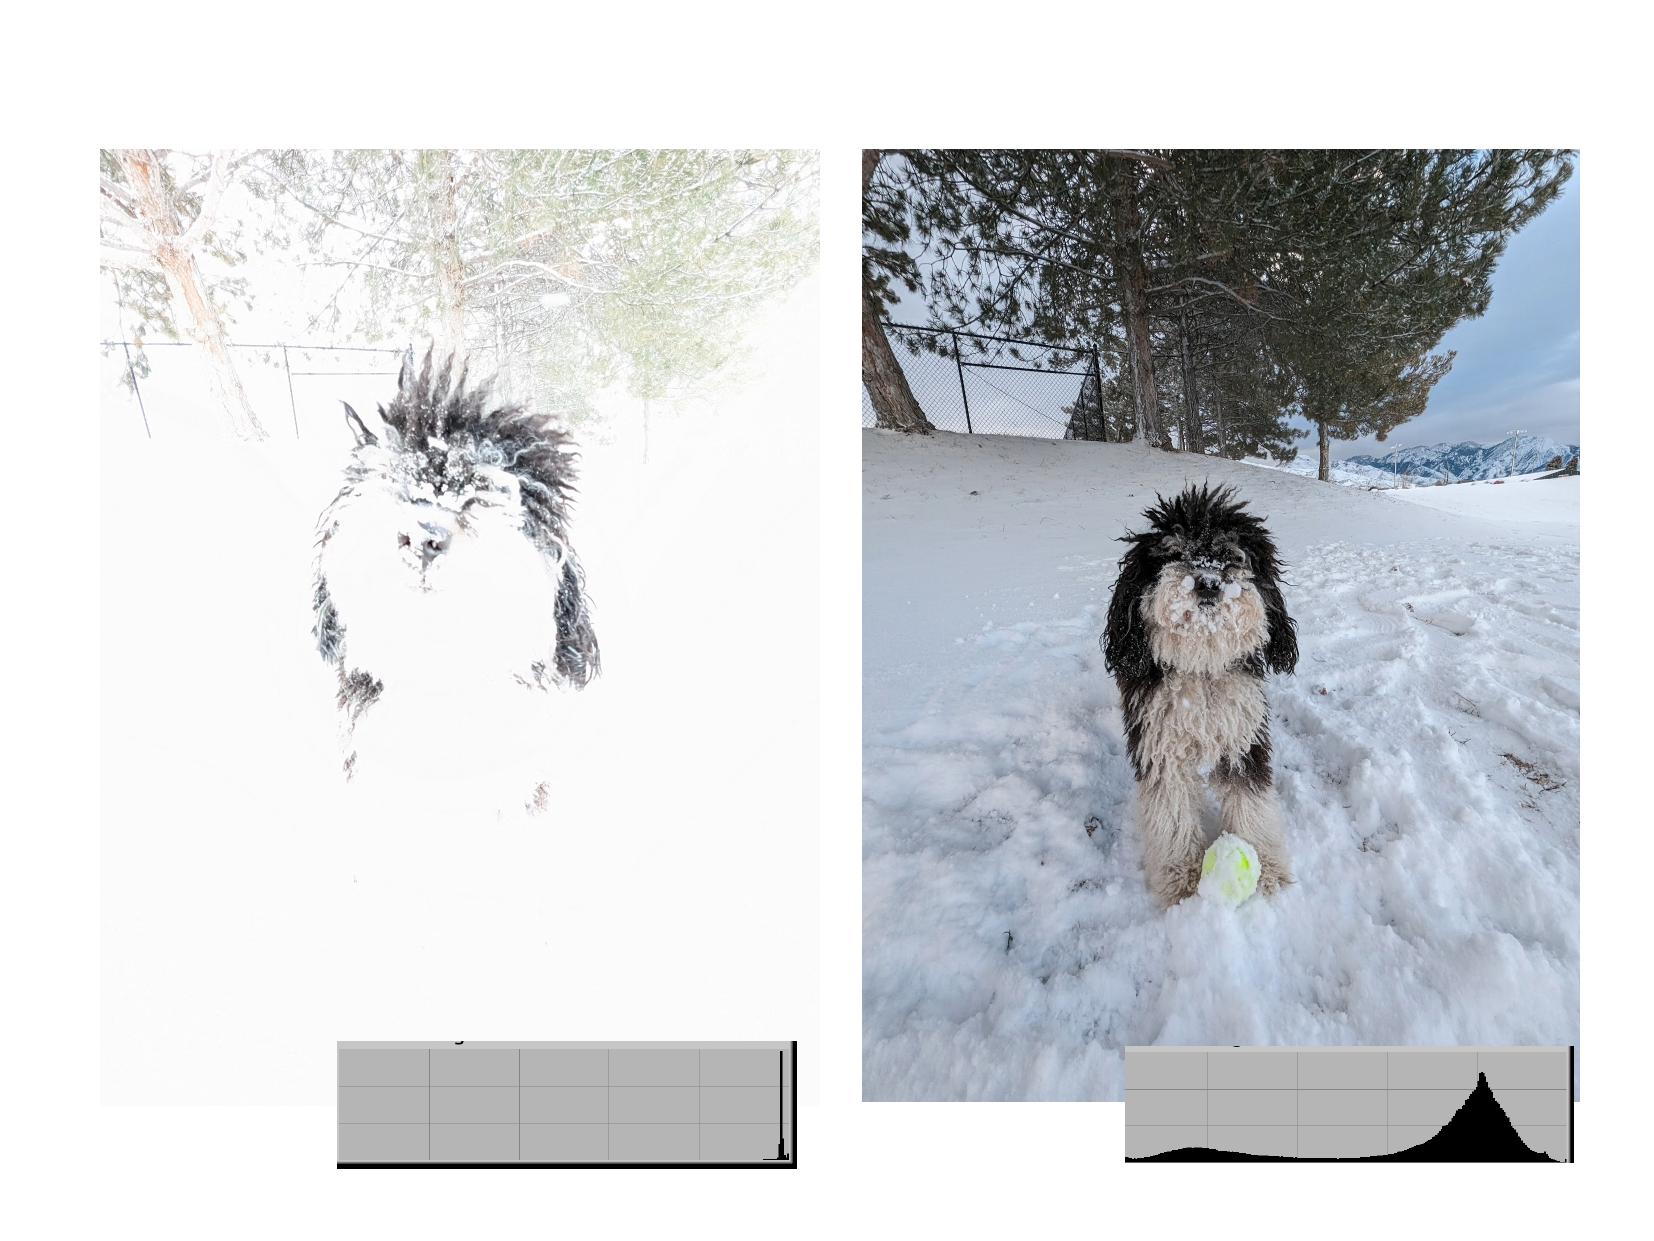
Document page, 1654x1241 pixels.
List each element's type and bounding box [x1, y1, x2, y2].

picture [862, 149, 1580, 1163]
picture [100, 149, 820, 1169]
